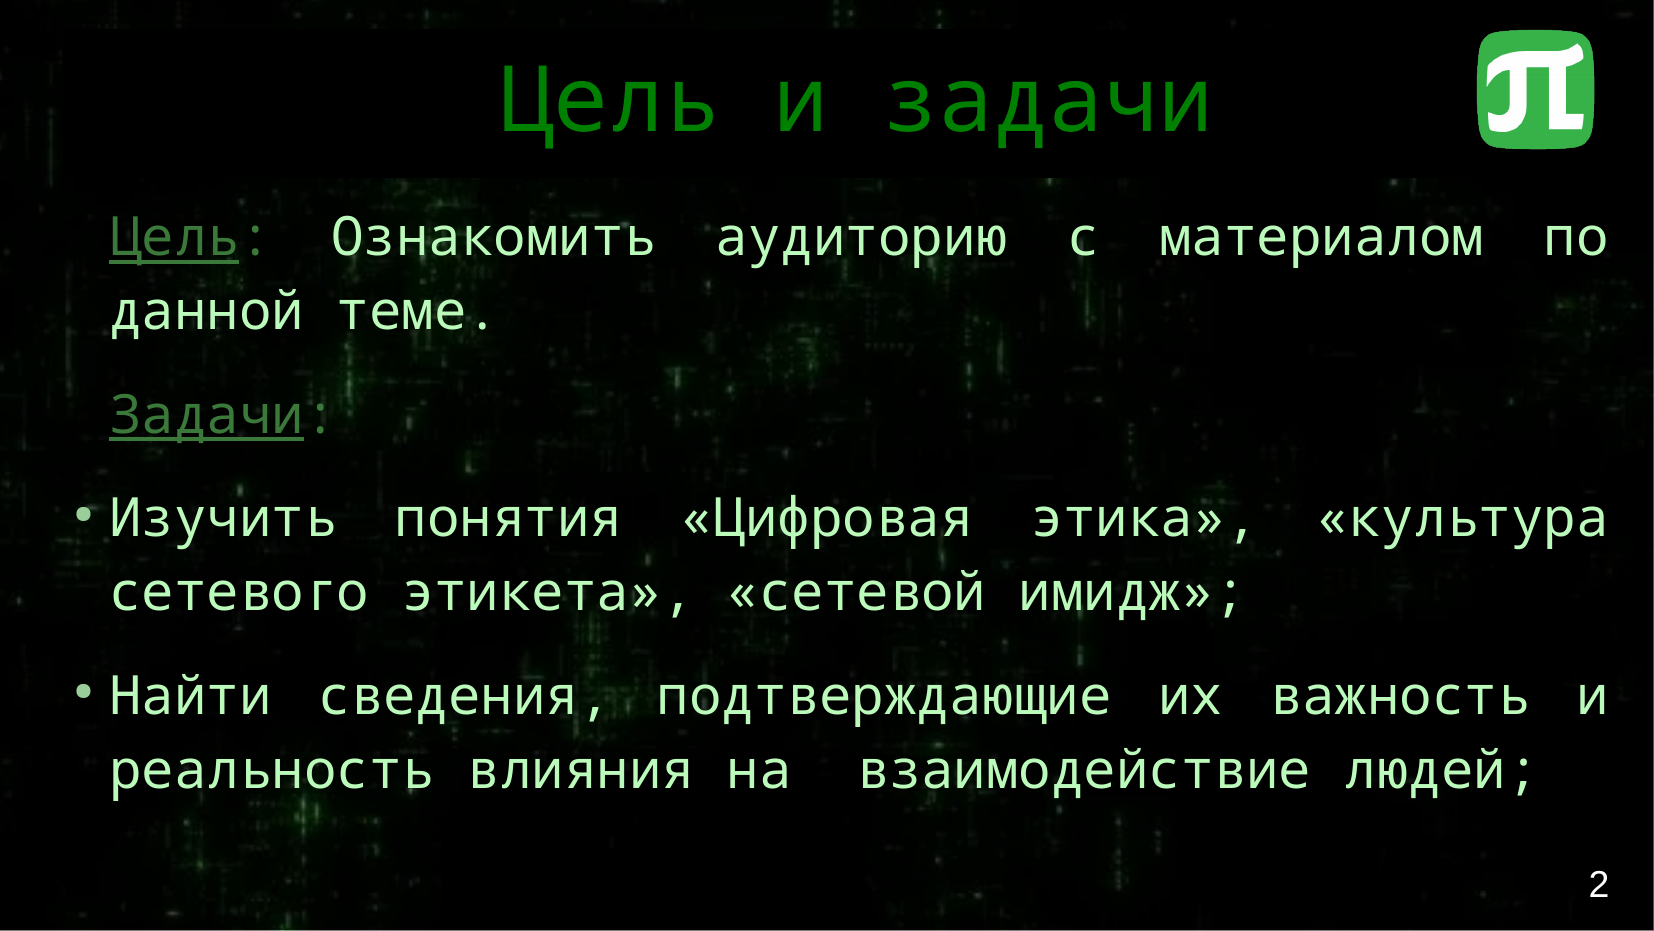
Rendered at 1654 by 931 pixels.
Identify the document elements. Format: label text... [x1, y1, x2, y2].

title Цель и задачи [354, 4, 1359, 188]
text_box Цель: Ознакомить аудиторию с материалом по данной теме. Задачи: Изучить понятия «Цифровая этика», «культура сетевого этикета», «сетевой имидж»; Найти сведения, подтверждающие их важность и реальность влияния на взаимодействие людей; [59, 190, 1625, 778]
picture [0, 0, 1654, 931]
text_box 2 [1573, 856, 1625, 914]
